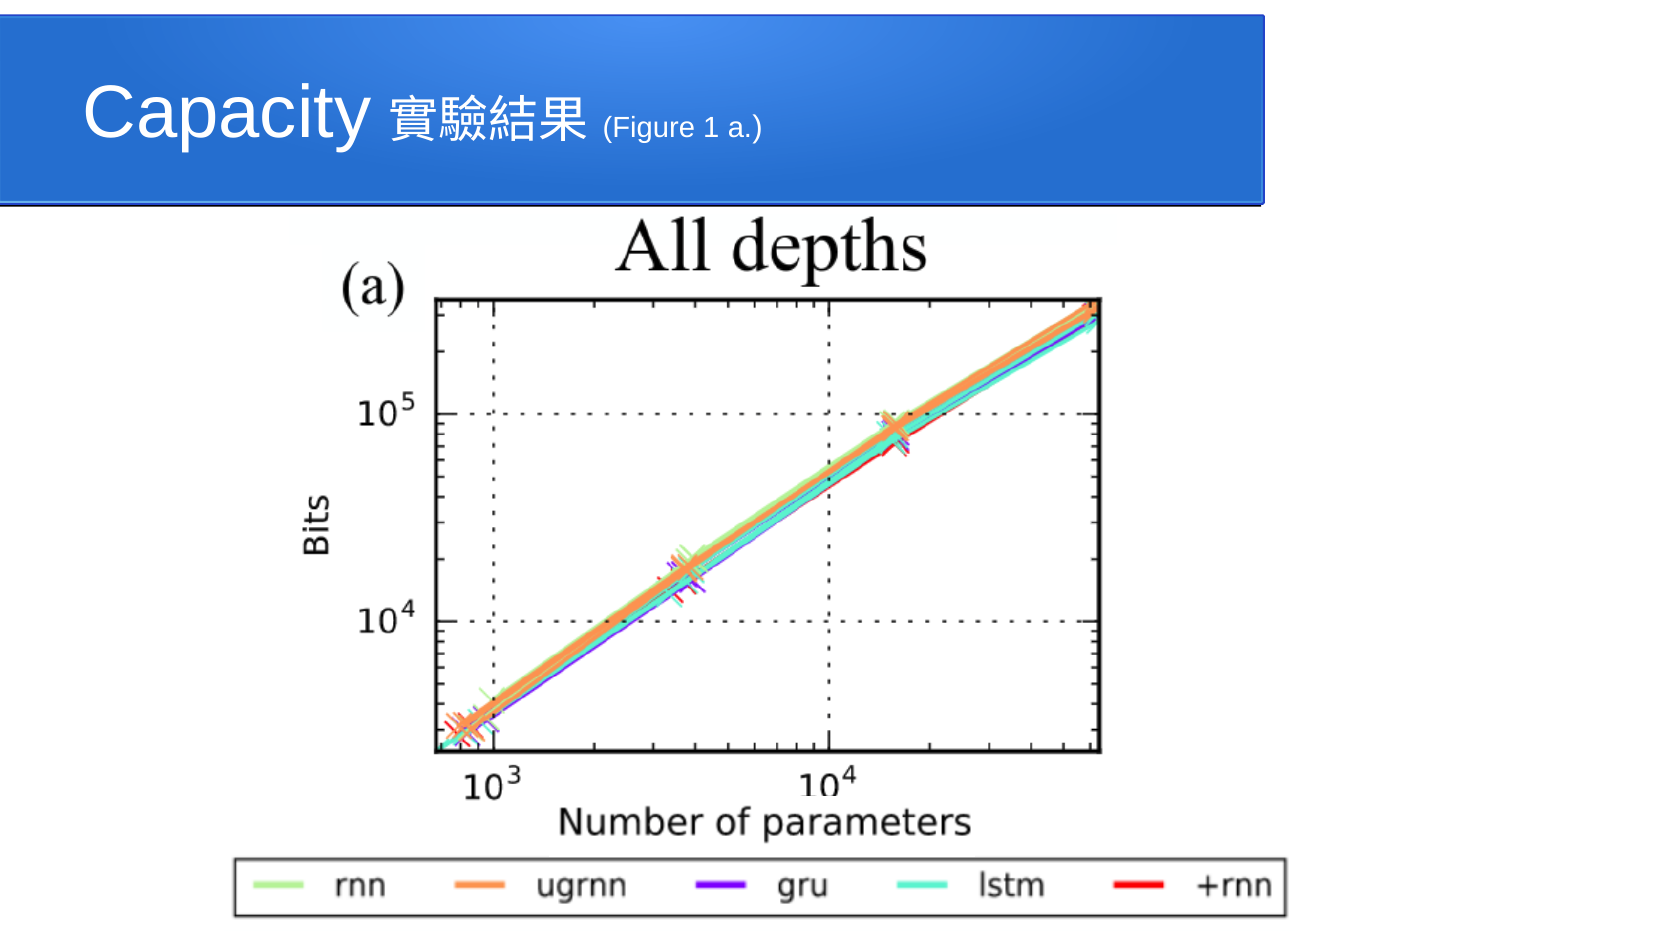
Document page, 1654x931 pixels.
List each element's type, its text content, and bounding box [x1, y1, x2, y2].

picture [224, 214, 1295, 931]
title Capacity實驗結果(Figure 1 a.) [82, 35, 1235, 189]
